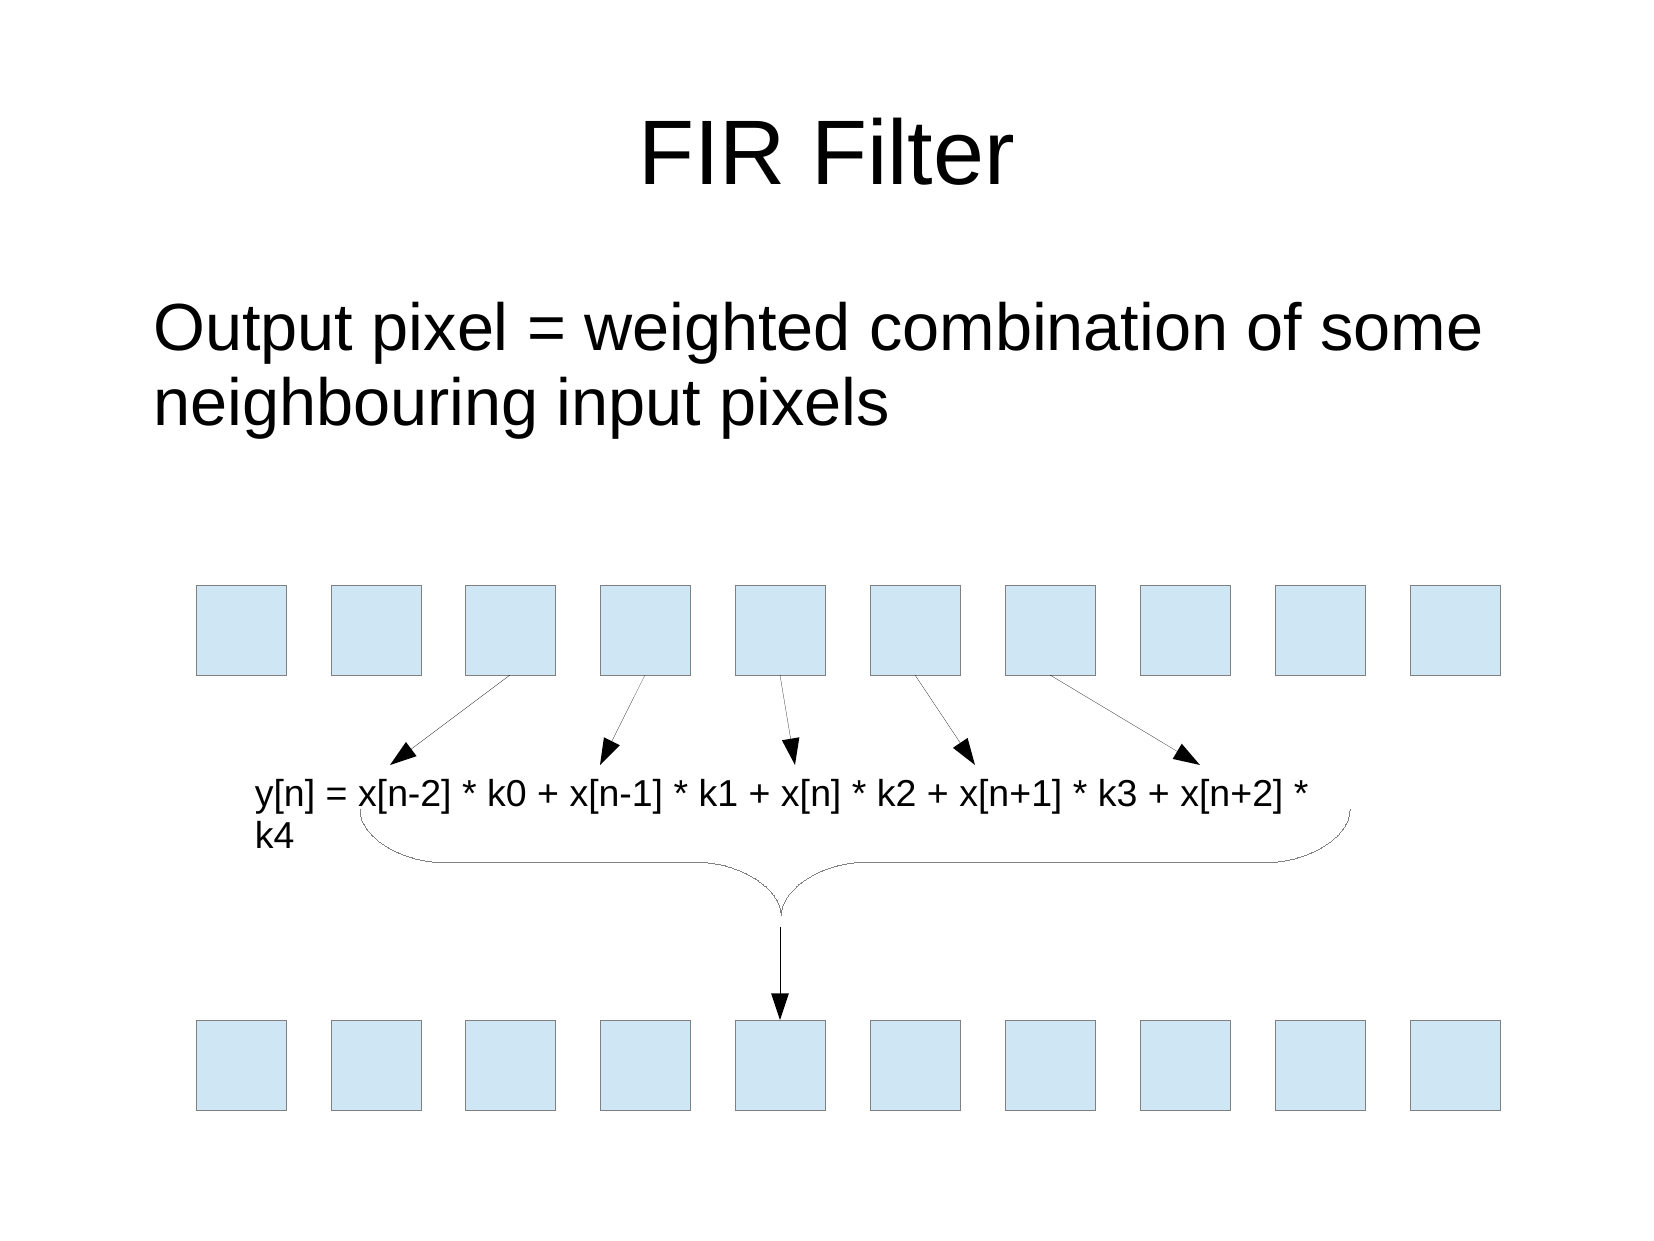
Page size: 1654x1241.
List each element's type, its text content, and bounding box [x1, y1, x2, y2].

text_box [1275, 1020, 1366, 1111]
title FIR Filter [82, 0, 1571, 451]
text_box [735, 1020, 826, 1111]
text_box [600, 1020, 691, 1111]
text_box [196, 1020, 287, 1111]
text_box [465, 1020, 556, 1111]
list Output pixel = weighted combination of some neighbouring input pixels [82, 290, 1538, 1010]
text_box [1140, 1020, 1231, 1111]
text_box [870, 1020, 961, 1111]
text_box [331, 1020, 422, 1111]
text_box [1005, 1020, 1096, 1111]
text_box [1410, 1020, 1501, 1111]
